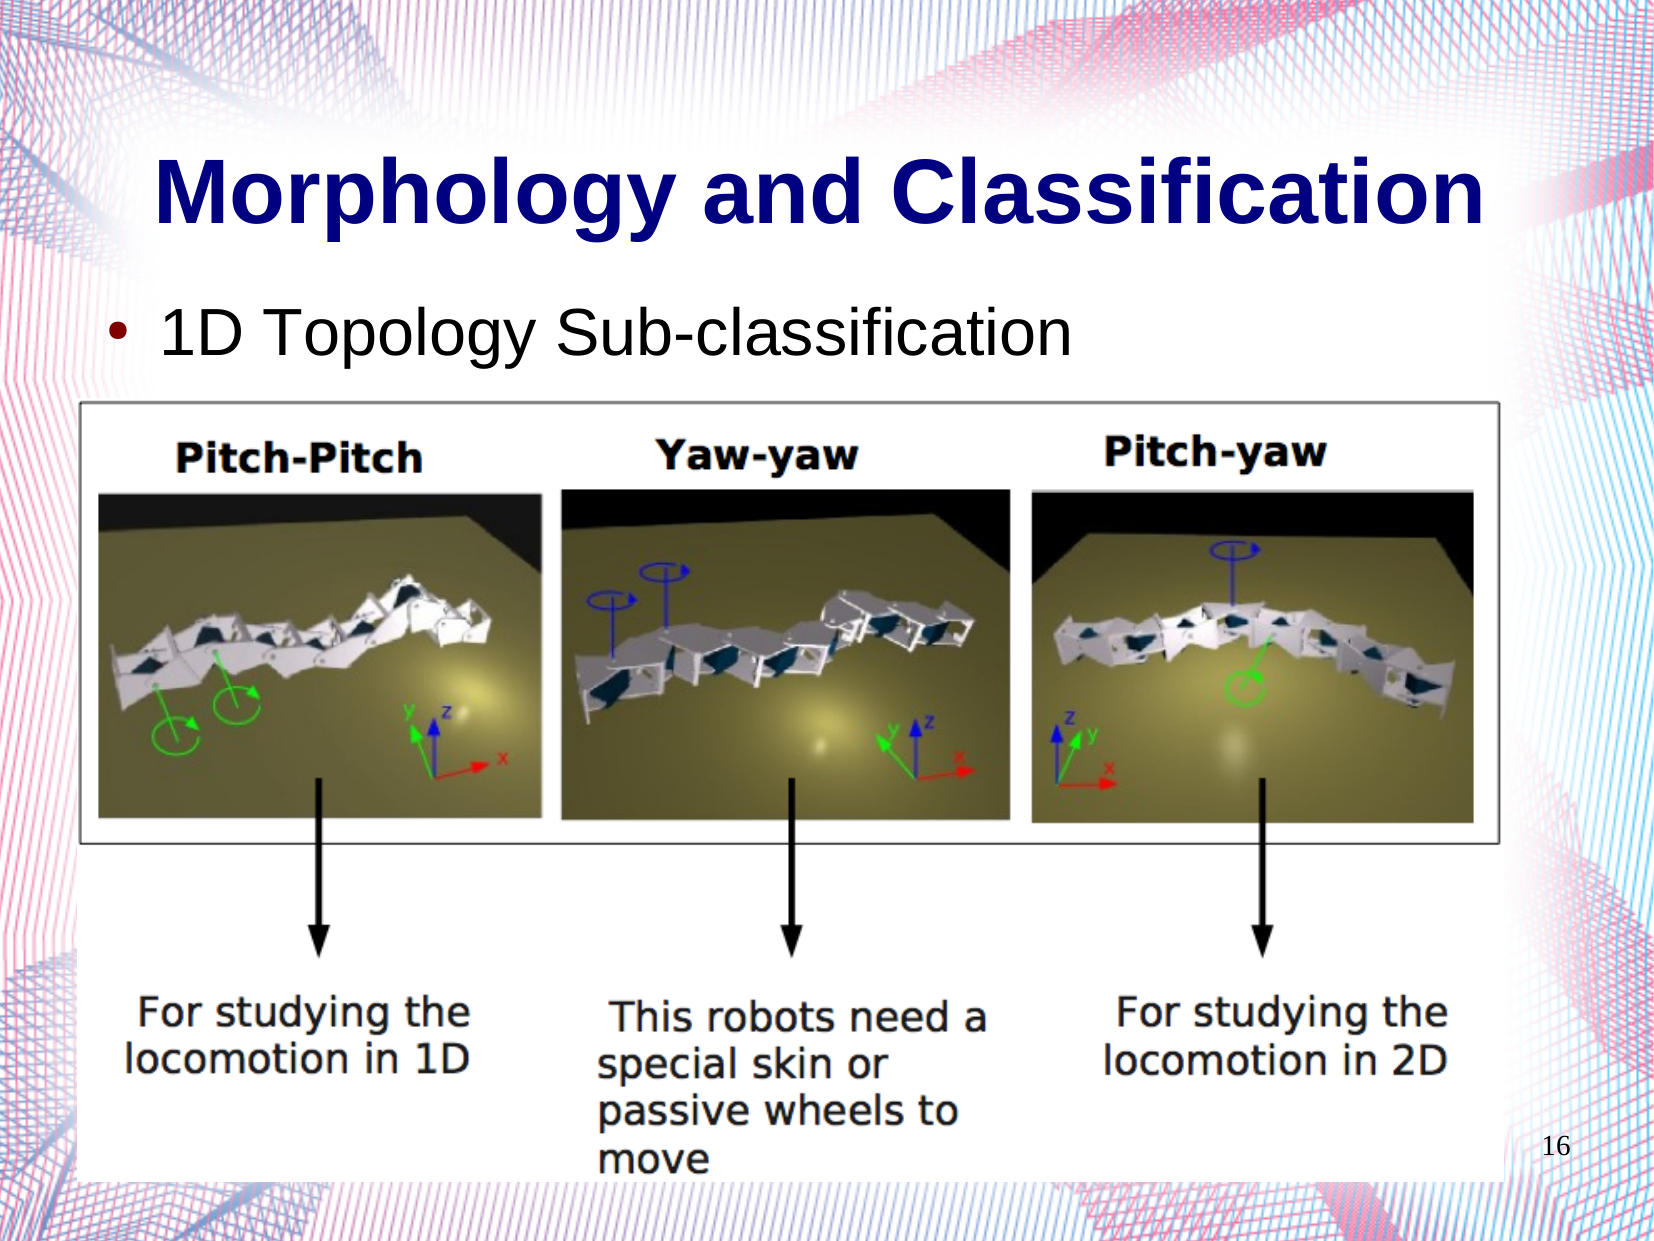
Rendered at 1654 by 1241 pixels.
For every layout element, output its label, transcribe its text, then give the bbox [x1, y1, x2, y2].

picture [0, 0, 1654, 1241]
list 1D Topology Sub-classification [88, 295, 1577, 1114]
title Morphology and Classification [76, 88, 1565, 296]
